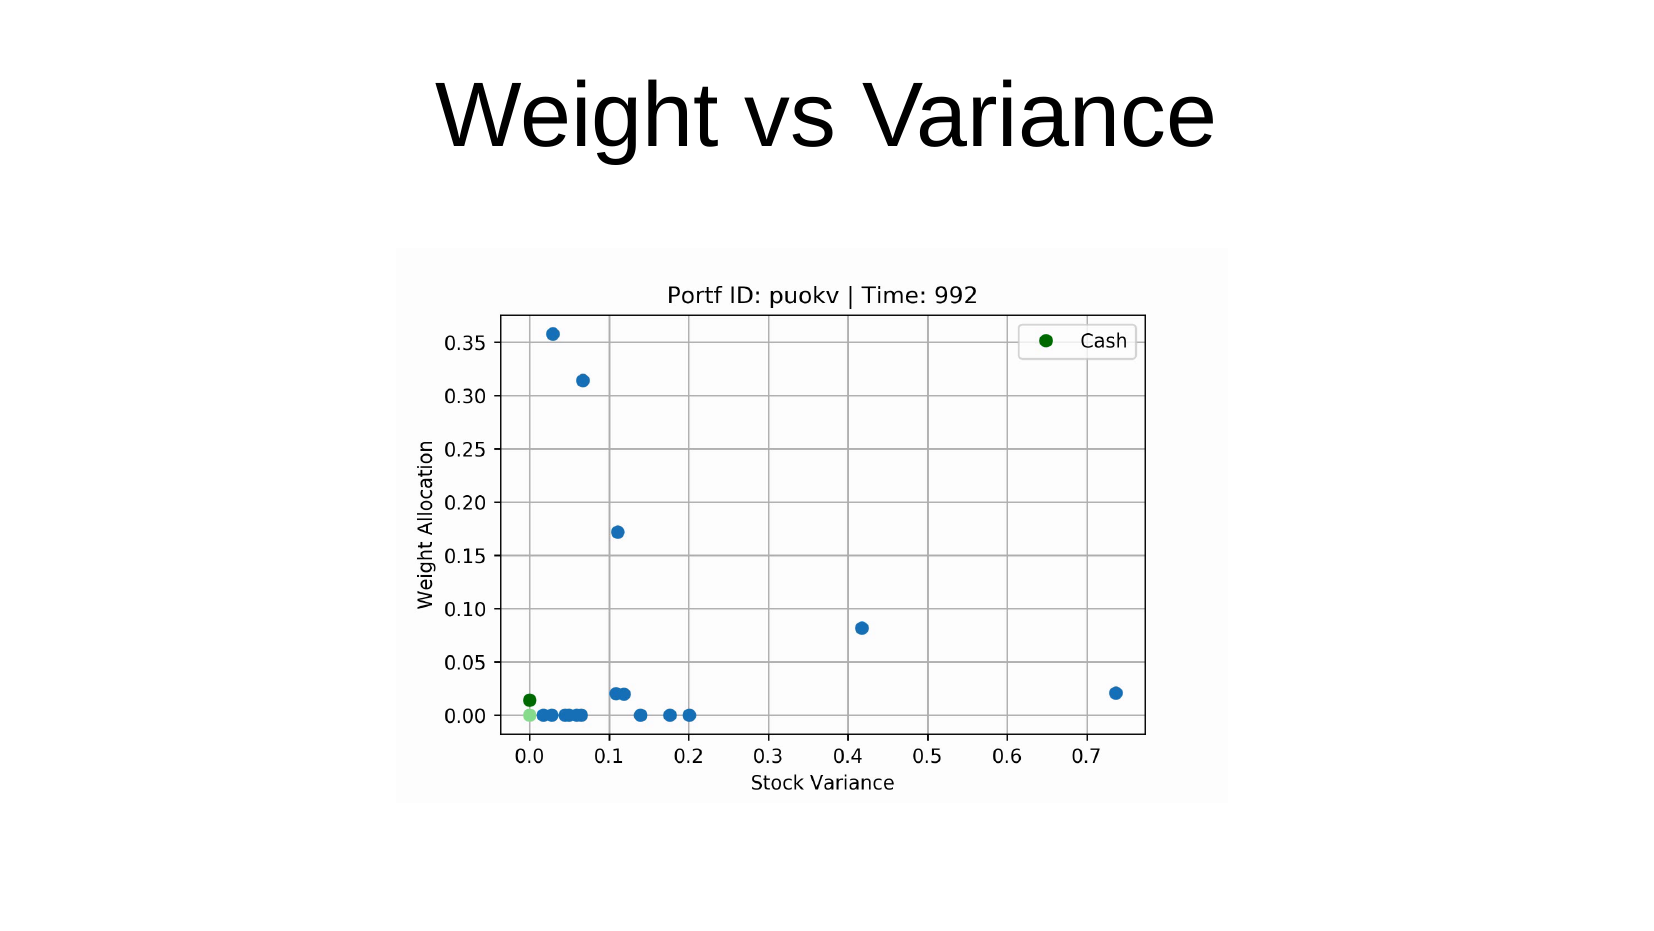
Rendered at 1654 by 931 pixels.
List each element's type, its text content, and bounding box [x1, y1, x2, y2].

text_box [395, 248, 1229, 804]
title Weight vs Variance [82, 37, 1571, 193]
